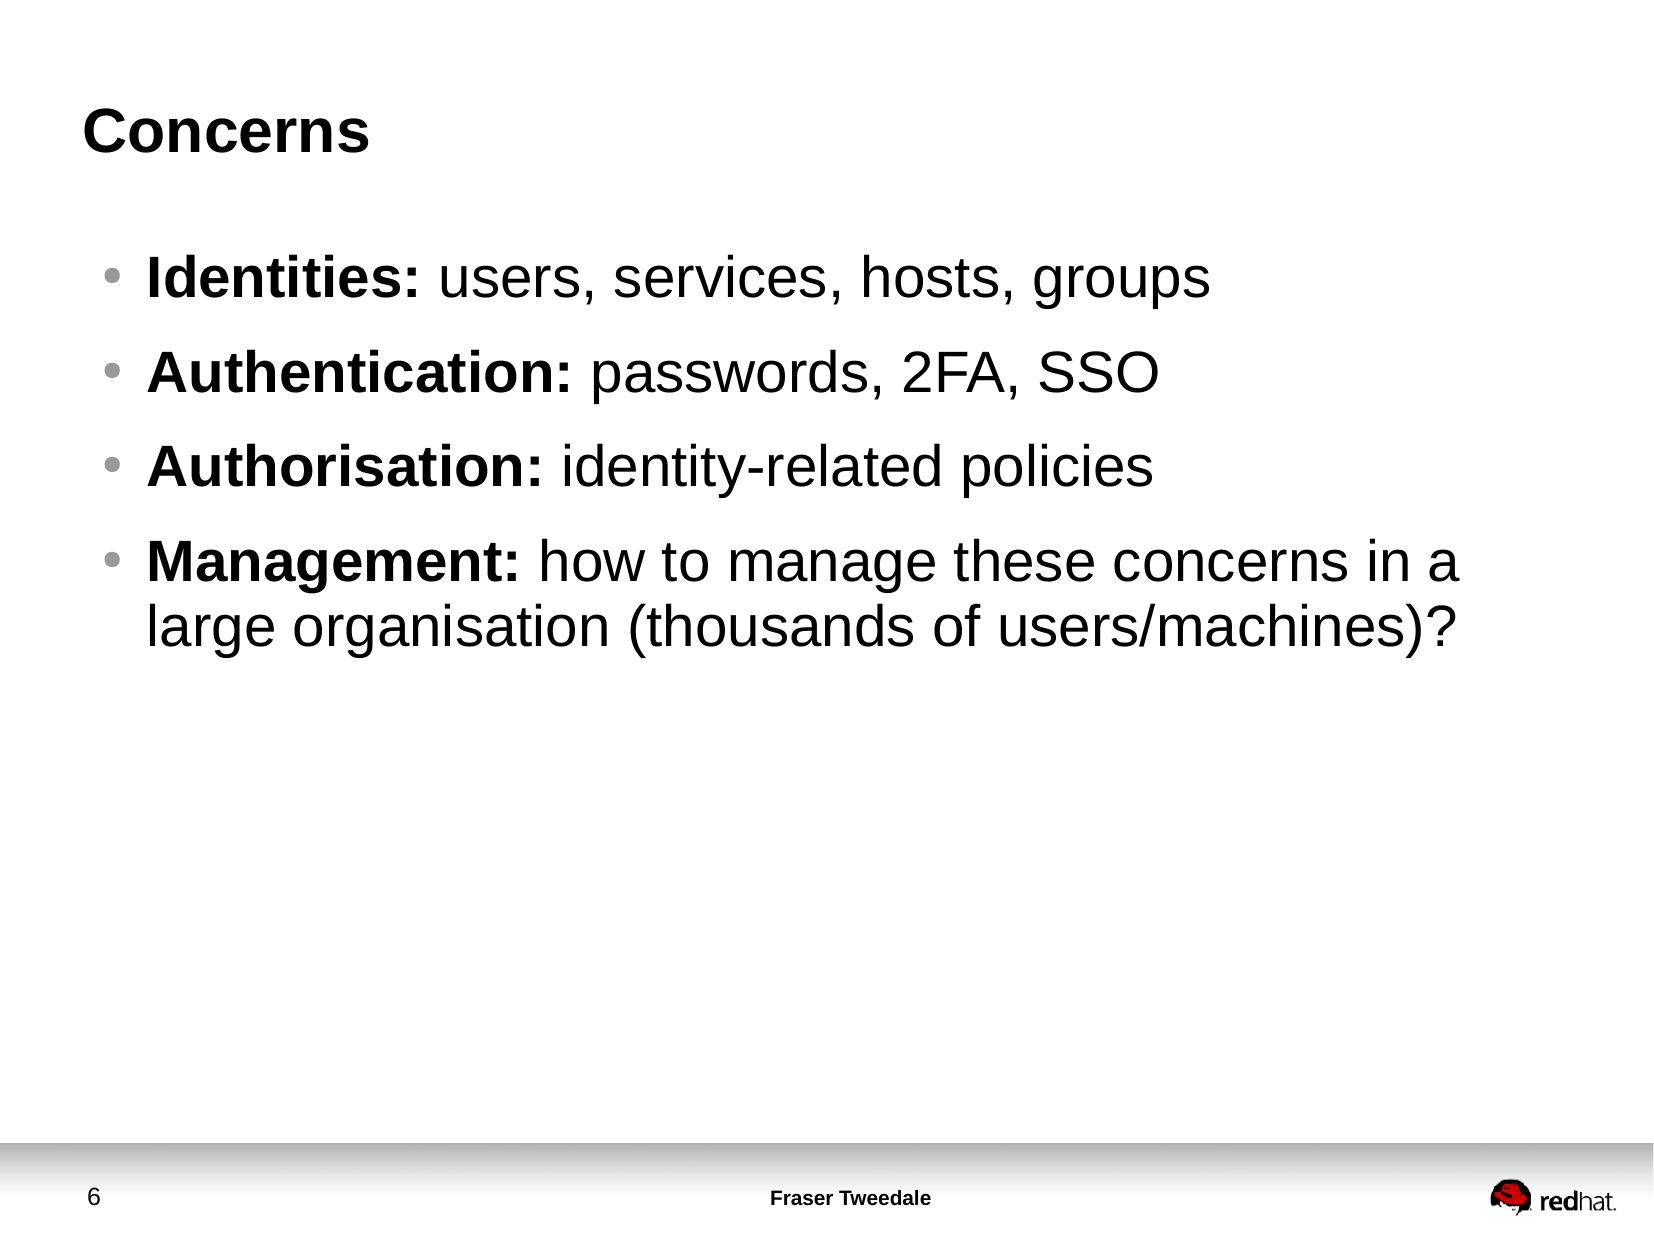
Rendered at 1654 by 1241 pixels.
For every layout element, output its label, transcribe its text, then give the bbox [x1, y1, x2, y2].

picture [0, 1143, 1654, 1241]
list Identities: users, services, hosts, groups Authentication: passwords, 2FA, SSO Authorisation: identity-related policies Management: how to manage these concerns in a large organisation (thousands of users/machines)? [86, 244, 1576, 1039]
title Concerns [82, 37, 1571, 226]
